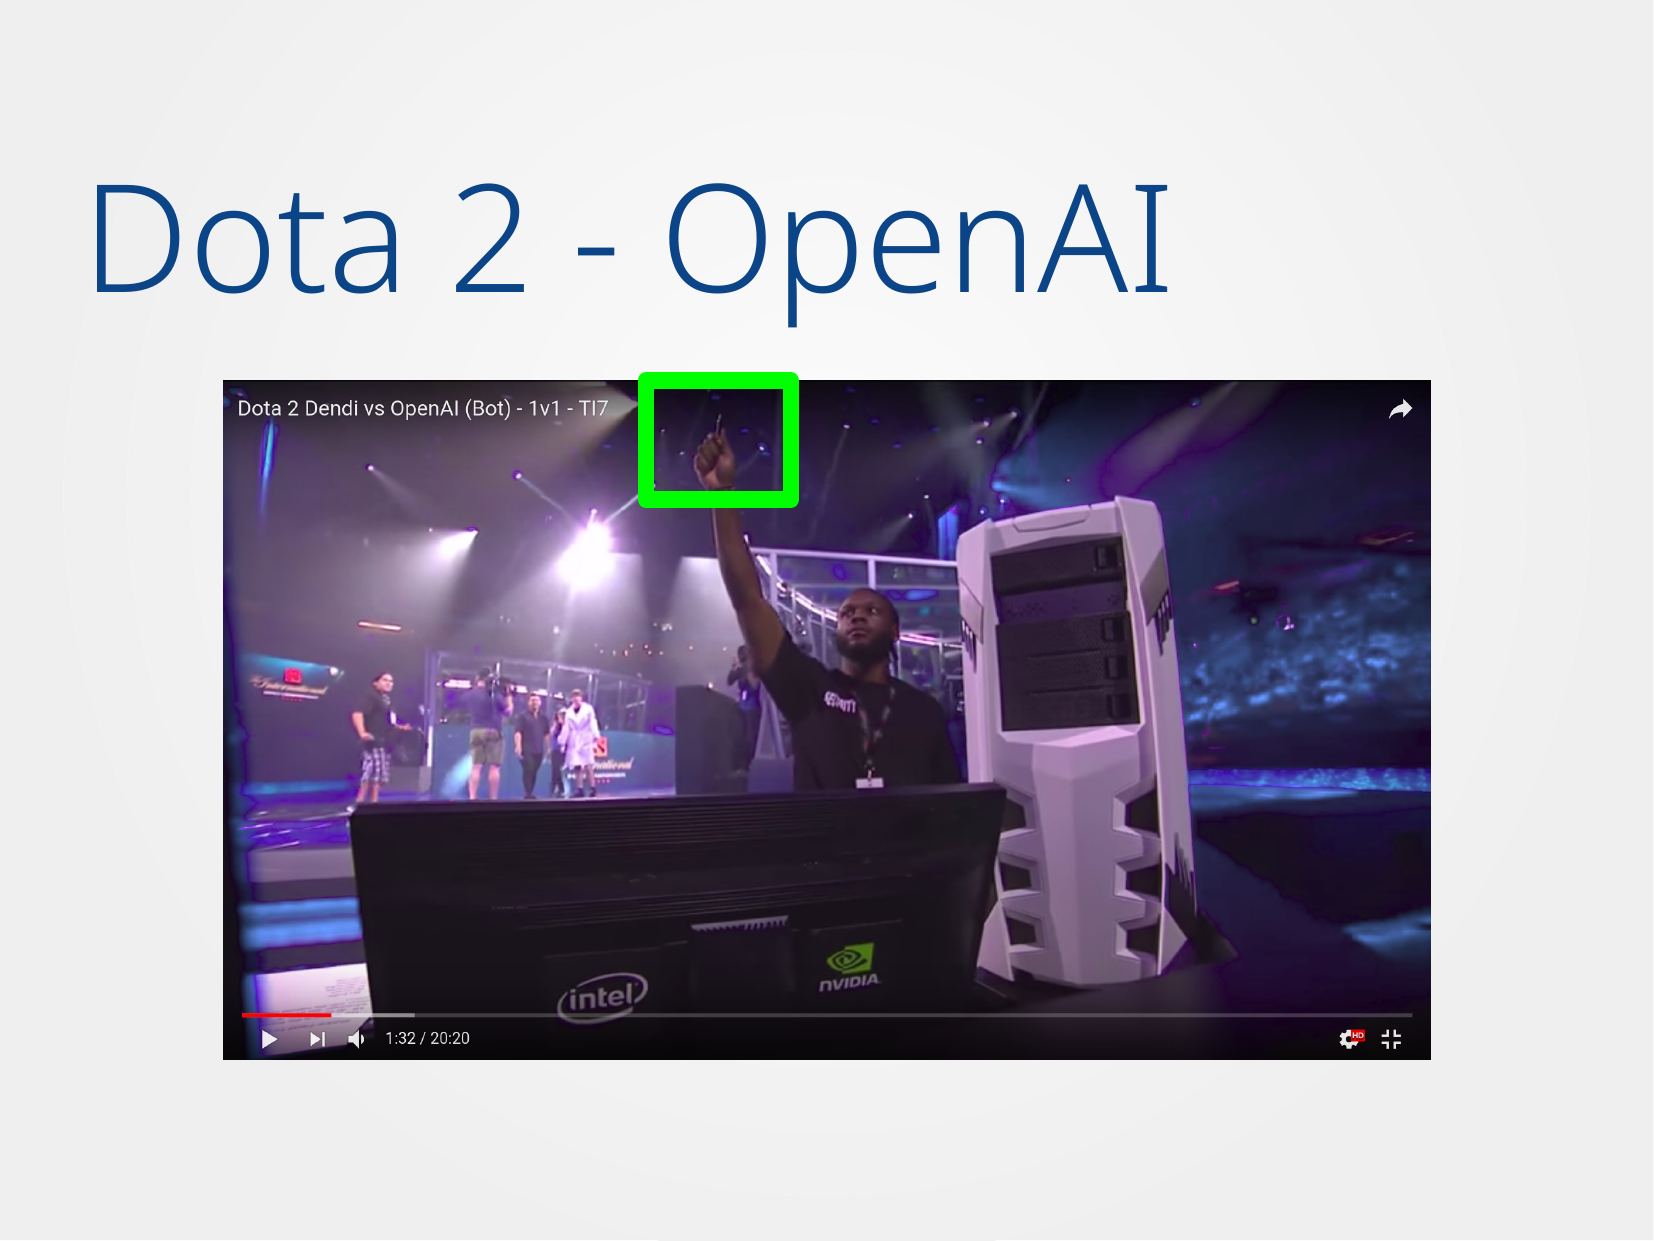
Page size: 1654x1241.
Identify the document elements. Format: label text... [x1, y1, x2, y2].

picture [223, 380, 1431, 1060]
picture [654, 389, 783, 491]
title Dota 2 - OpenAI [82, 80, 1654, 337]
